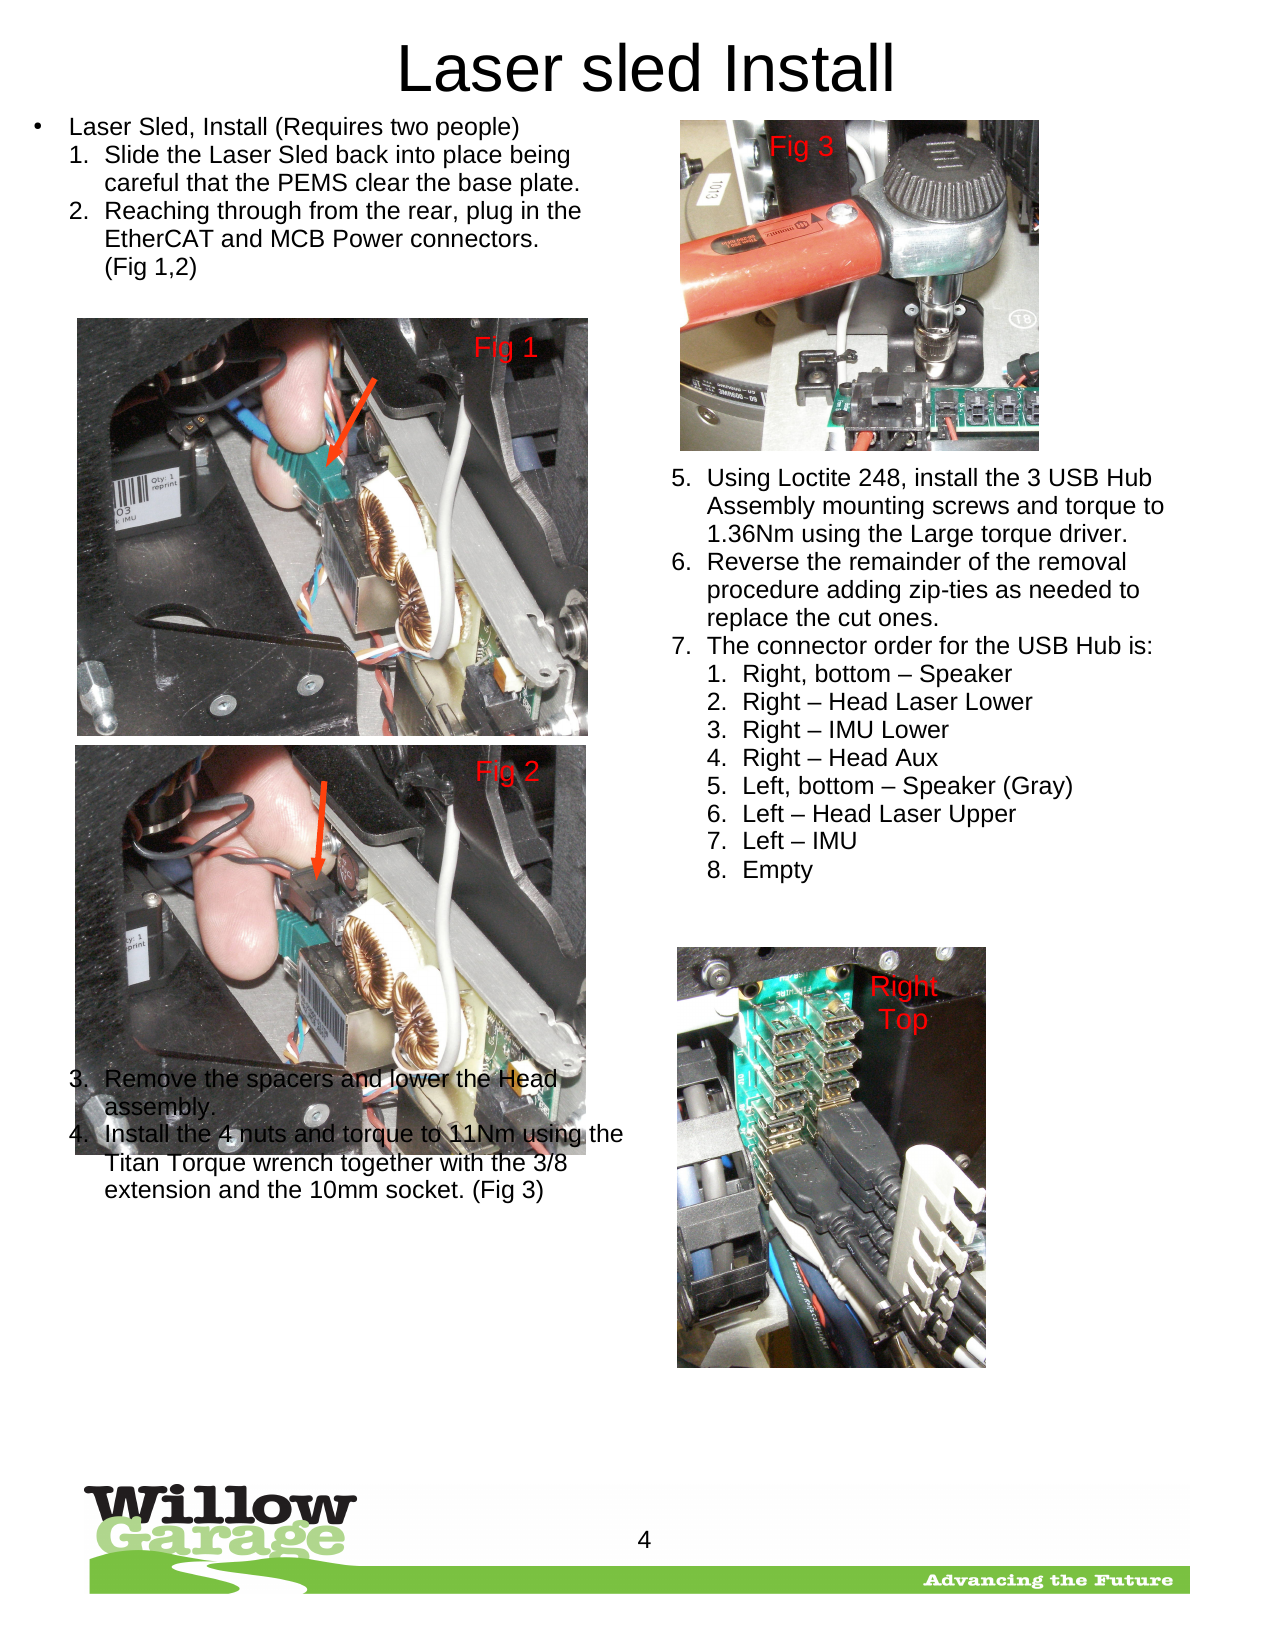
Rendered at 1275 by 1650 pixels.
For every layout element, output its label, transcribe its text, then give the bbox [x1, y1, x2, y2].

text_box Fig 3 [754, 122, 867, 171]
text_box Fig 1 [459, 323, 574, 371]
picture [627, 1484, 1190, 1594]
list Laser Sled, Install (Requires two people) Slide the Laser Sled back into place being careful that the PEMS clear the base plate. Reaching through from the rear, plug in the EtherCAT and MCB Power connectors. (Fig 1,2) Remove the spacers and lower the Head assembly. Install the 4 nuts and torque to 11Nm using the Titan Torque wrench together with the 3/8 extension and the 10mm socket. (Fig 3) [33, 112, 627, 1650]
picture [677, 987, 986, 1368]
list Using Loctite 248, install the 3 USB Hub Assembly mounting screws and torque to 1.36Nm using the Large torque driver. Reverse the remainder of the removal procedure adding zip-ties as needed to replace the cut ones. The connector order for the USB Hub is: Right, bottom – Speaker Right – Head Laser Lower Right – IMU Lower Right – Head Aux Left, bottom – Speaker (Gray) Left – Head Laser Upper Left – IMU Empty [635, 463, 1229, 987]
text_box Fig 2 [460, 747, 573, 796]
title Laser sled Install [94, 16, 1200, 120]
text_box Right Top [855, 987, 954, 1044]
picture [680, 120, 1039, 451]
